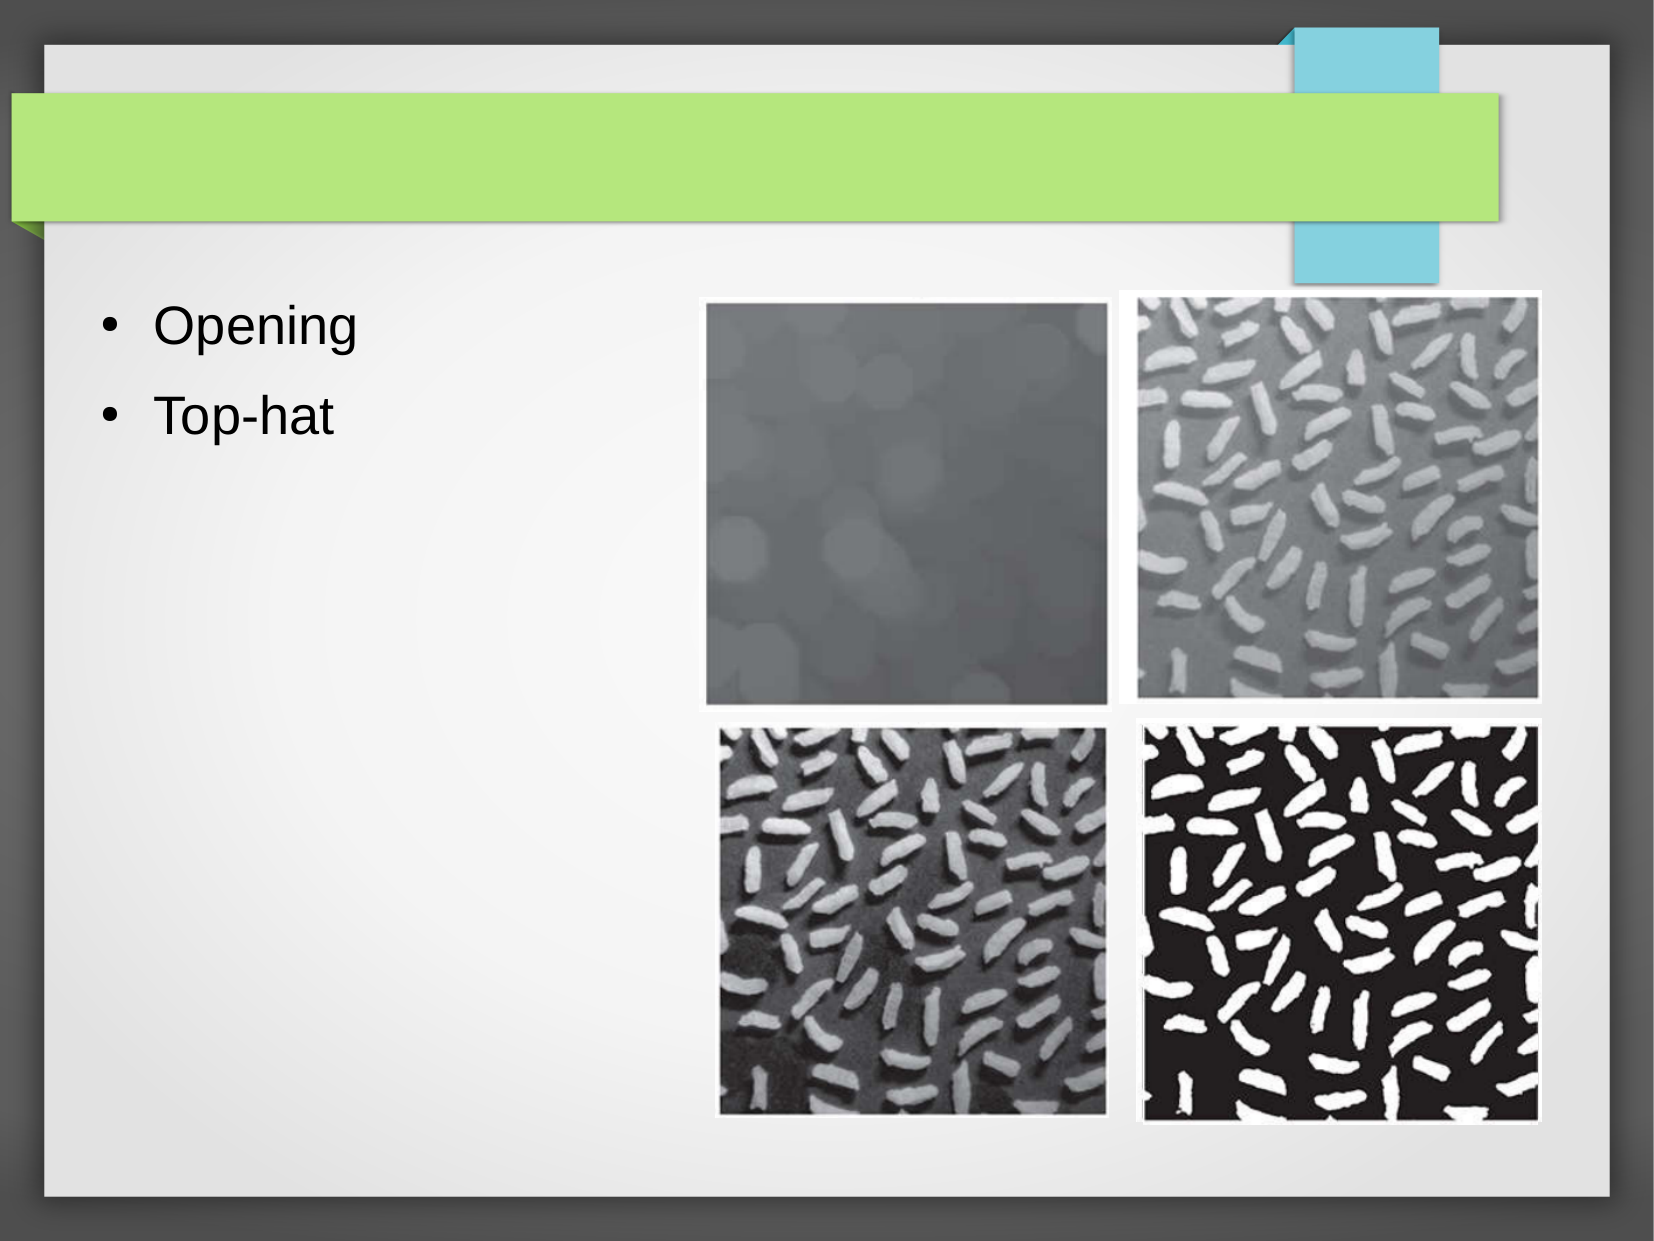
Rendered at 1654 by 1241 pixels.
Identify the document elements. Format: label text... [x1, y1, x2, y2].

list Opening Top-hat [82, 295, 1571, 1015]
picture [0, 0, 1654, 1241]
